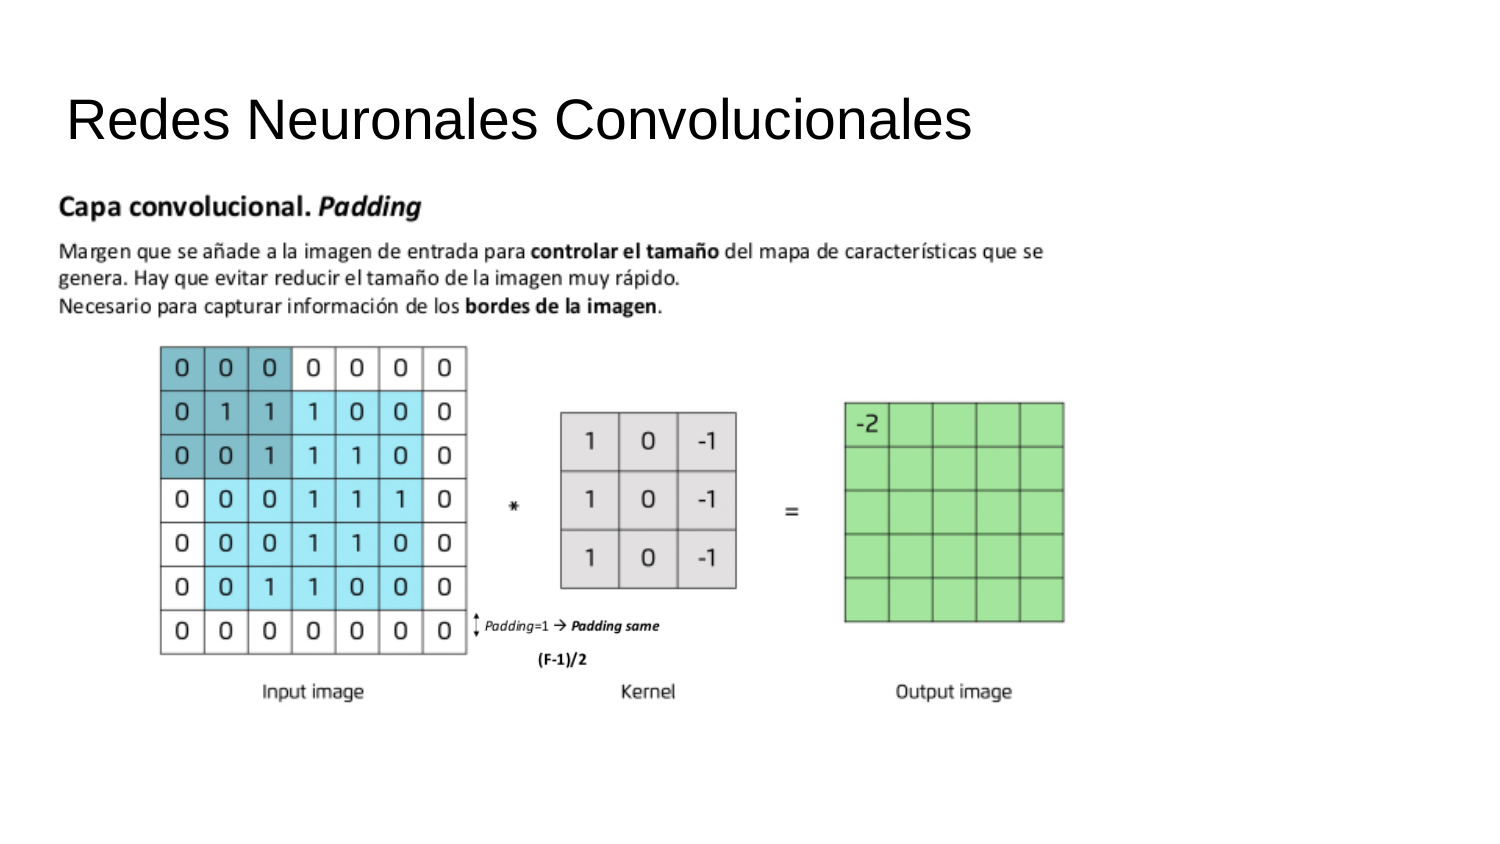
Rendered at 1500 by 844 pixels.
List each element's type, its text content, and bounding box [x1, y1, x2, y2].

title Redes Neuronales Convolucionales [51, 72, 1449, 167]
picture [51, 188, 1095, 718]
